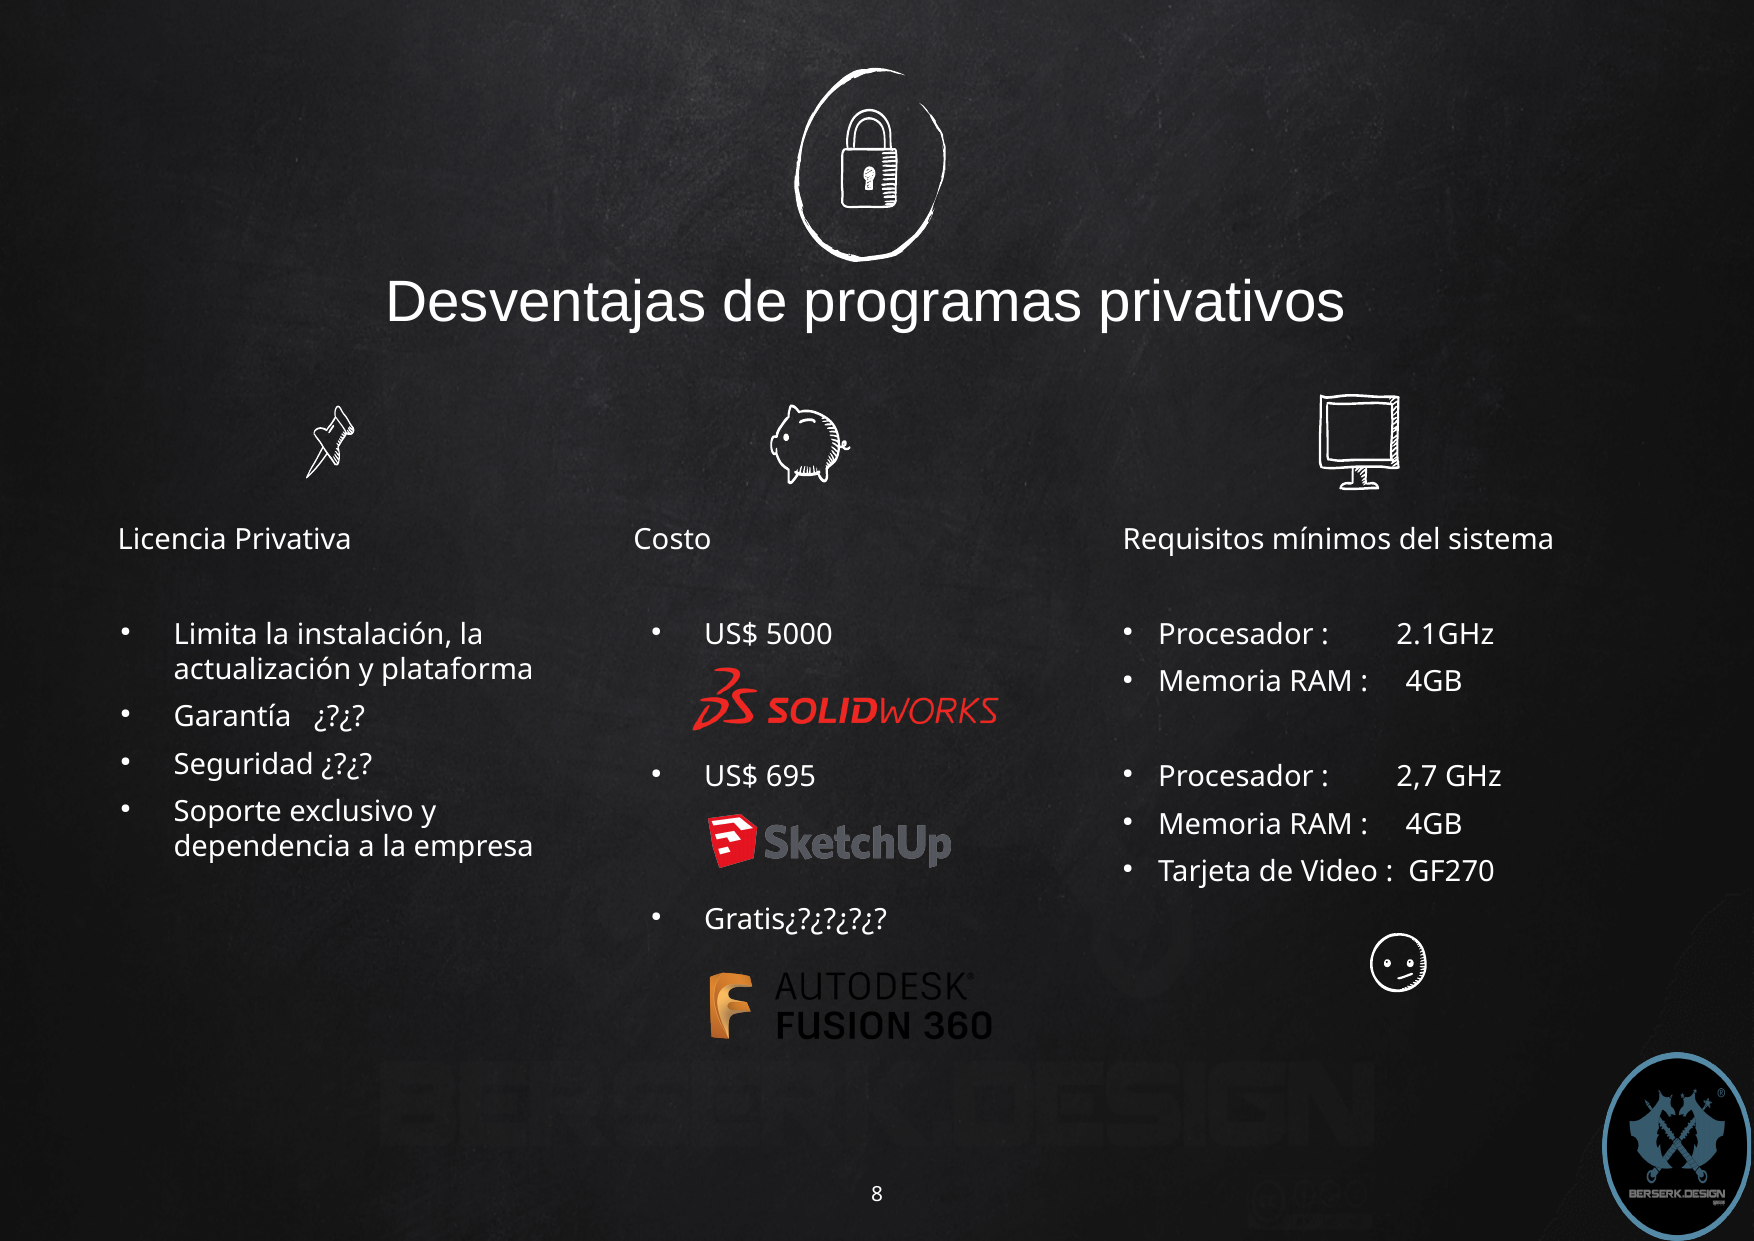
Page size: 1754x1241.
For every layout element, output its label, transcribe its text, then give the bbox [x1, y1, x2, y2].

list Costo US$ 5000 US$ 695 Gratis¿?¿?¿?¿? [618, 505, 1107, 1164]
text_box [840, 108, 898, 209]
slide_number <número> [824, 1165, 930, 1241]
text_box [1370, 933, 1427, 993]
text_box [1318, 394, 1400, 491]
title Desventajas de programas privativos [342, 248, 1390, 361]
list Licencia Privativa Limita la instalación, la actualización y plataforma Garantía ¿?¿? Seguridad ¿?¿? Soporte exclusivo y dependencia a la empresa [87, 505, 593, 1164]
text_box [770, 404, 851, 485]
picture [0, 0, 1754, 1241]
list Requisitos mínimos del sistema Procesador : 2.1GHz Memoria RAM : 4GB Procesador : 2,7 GHz Memoria RAM : 4GB Tarjeta de Video : GF270 [1107, 505, 1613, 1164]
text_box [306, 405, 355, 479]
text_box [794, 67, 946, 262]
